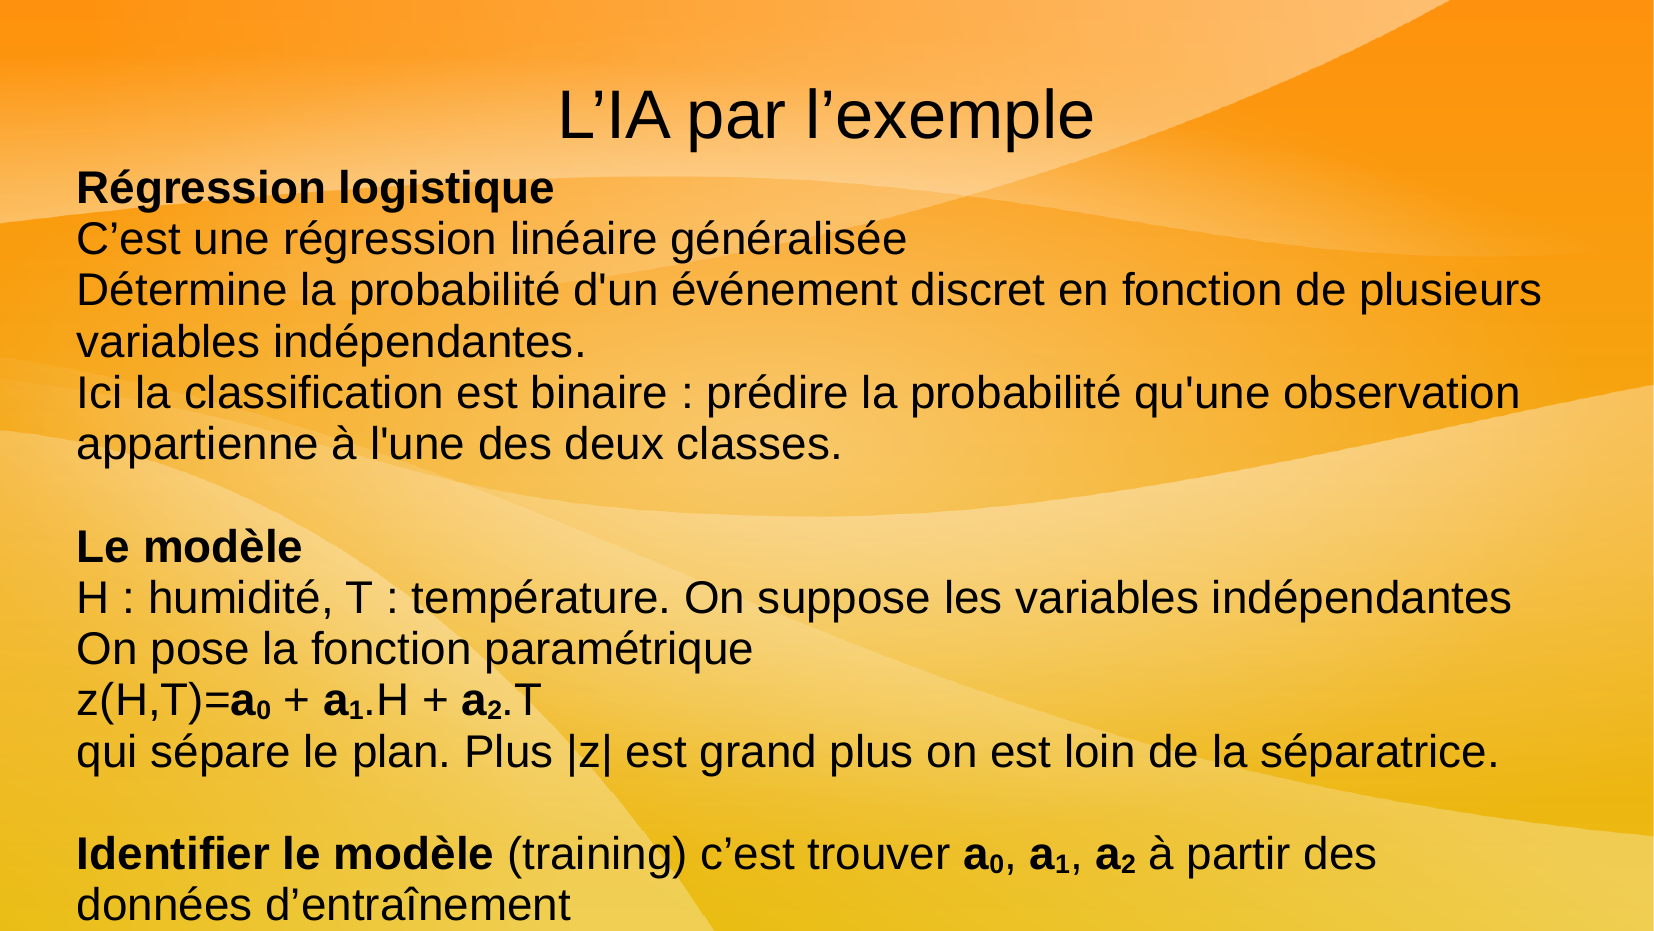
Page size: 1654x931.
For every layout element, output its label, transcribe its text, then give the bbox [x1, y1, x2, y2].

title L’IA par l’exemple [82, 37, 1571, 193]
picture [0, 0, 1654, 931]
subtitle Régression logistique C’est une régression linéaire généralisée Détermine la probabilité d'un événement discret en fonction de plusieurs variables indépendantes. Ici la classification est binaire : prédire la probabilité qu'une observation appartienne à l'une des deux classes. Le modèle H : humidité, T : température. On suppose les variables indépendantes On pose la fonction paramétrique z(H,T)=a0 + a1.H + a2.T qui sépare le plan. Plus |z| est grand plus on est loin de la séparatrice. Identifier le modèle (training) c’est trouver a0, a1, a2 à partir des données d’entraînement [76, 161, 1565, 931]
